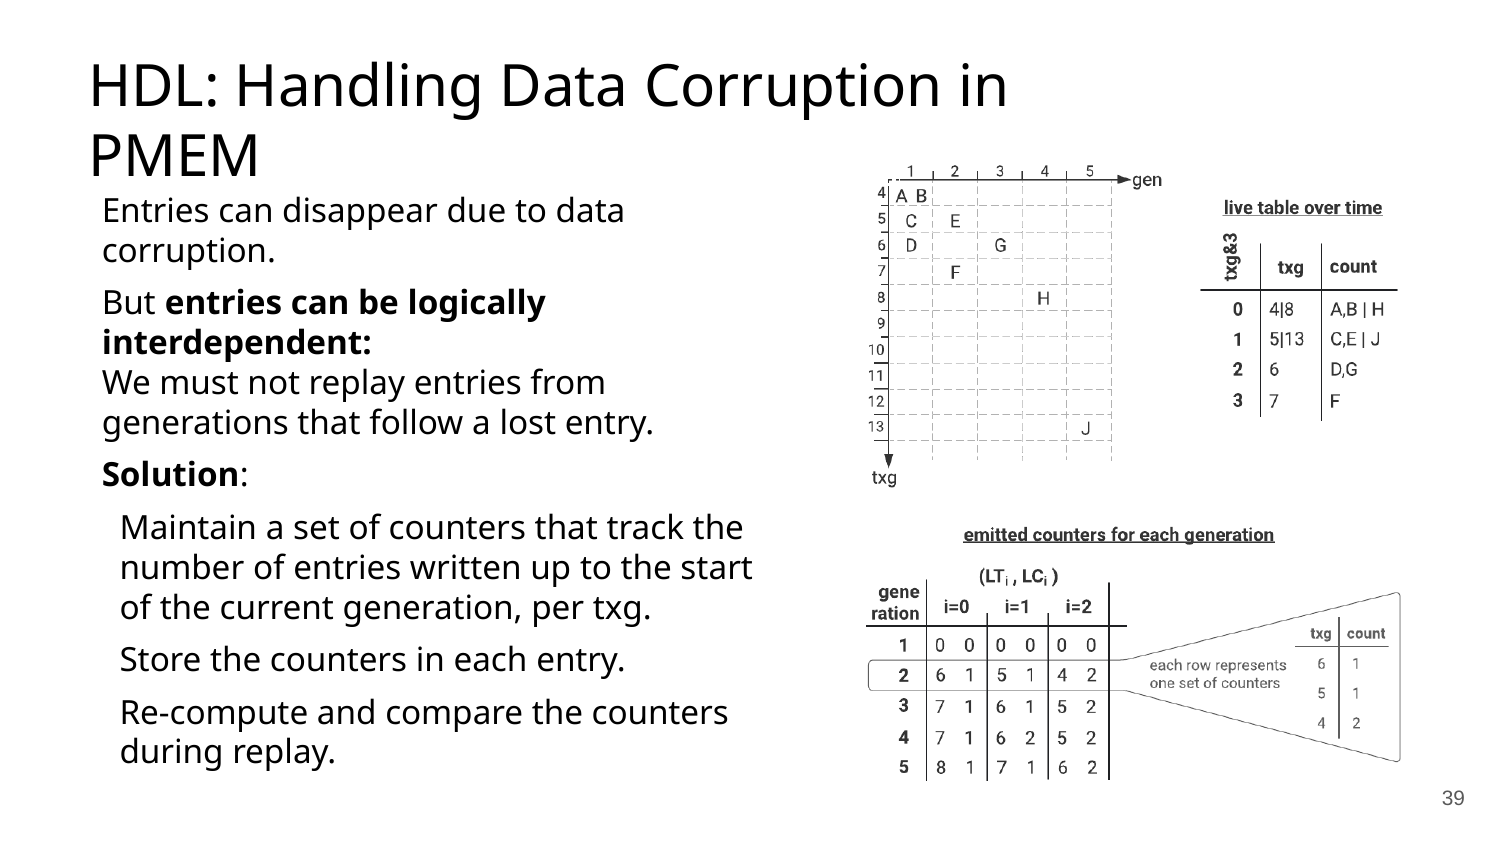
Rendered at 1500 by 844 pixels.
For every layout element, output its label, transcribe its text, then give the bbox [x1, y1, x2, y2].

slide_number <number> [1389, 764, 1480, 830]
text_box Entries can disappear due to data corruption. But entries can be logically interdependent: We must not replay entries from generations that follow a lost entry. Solution: Maintain a set of counters that track the number of entries written up to the start of the current generation, per txg. Store the counters in each entry. Re-compute and compare the counters during replay. [86, 174, 783, 743]
picture [831, 117, 1439, 811]
title HDL: Handling Data Corruption in PMEM [73, 33, 1205, 165]
